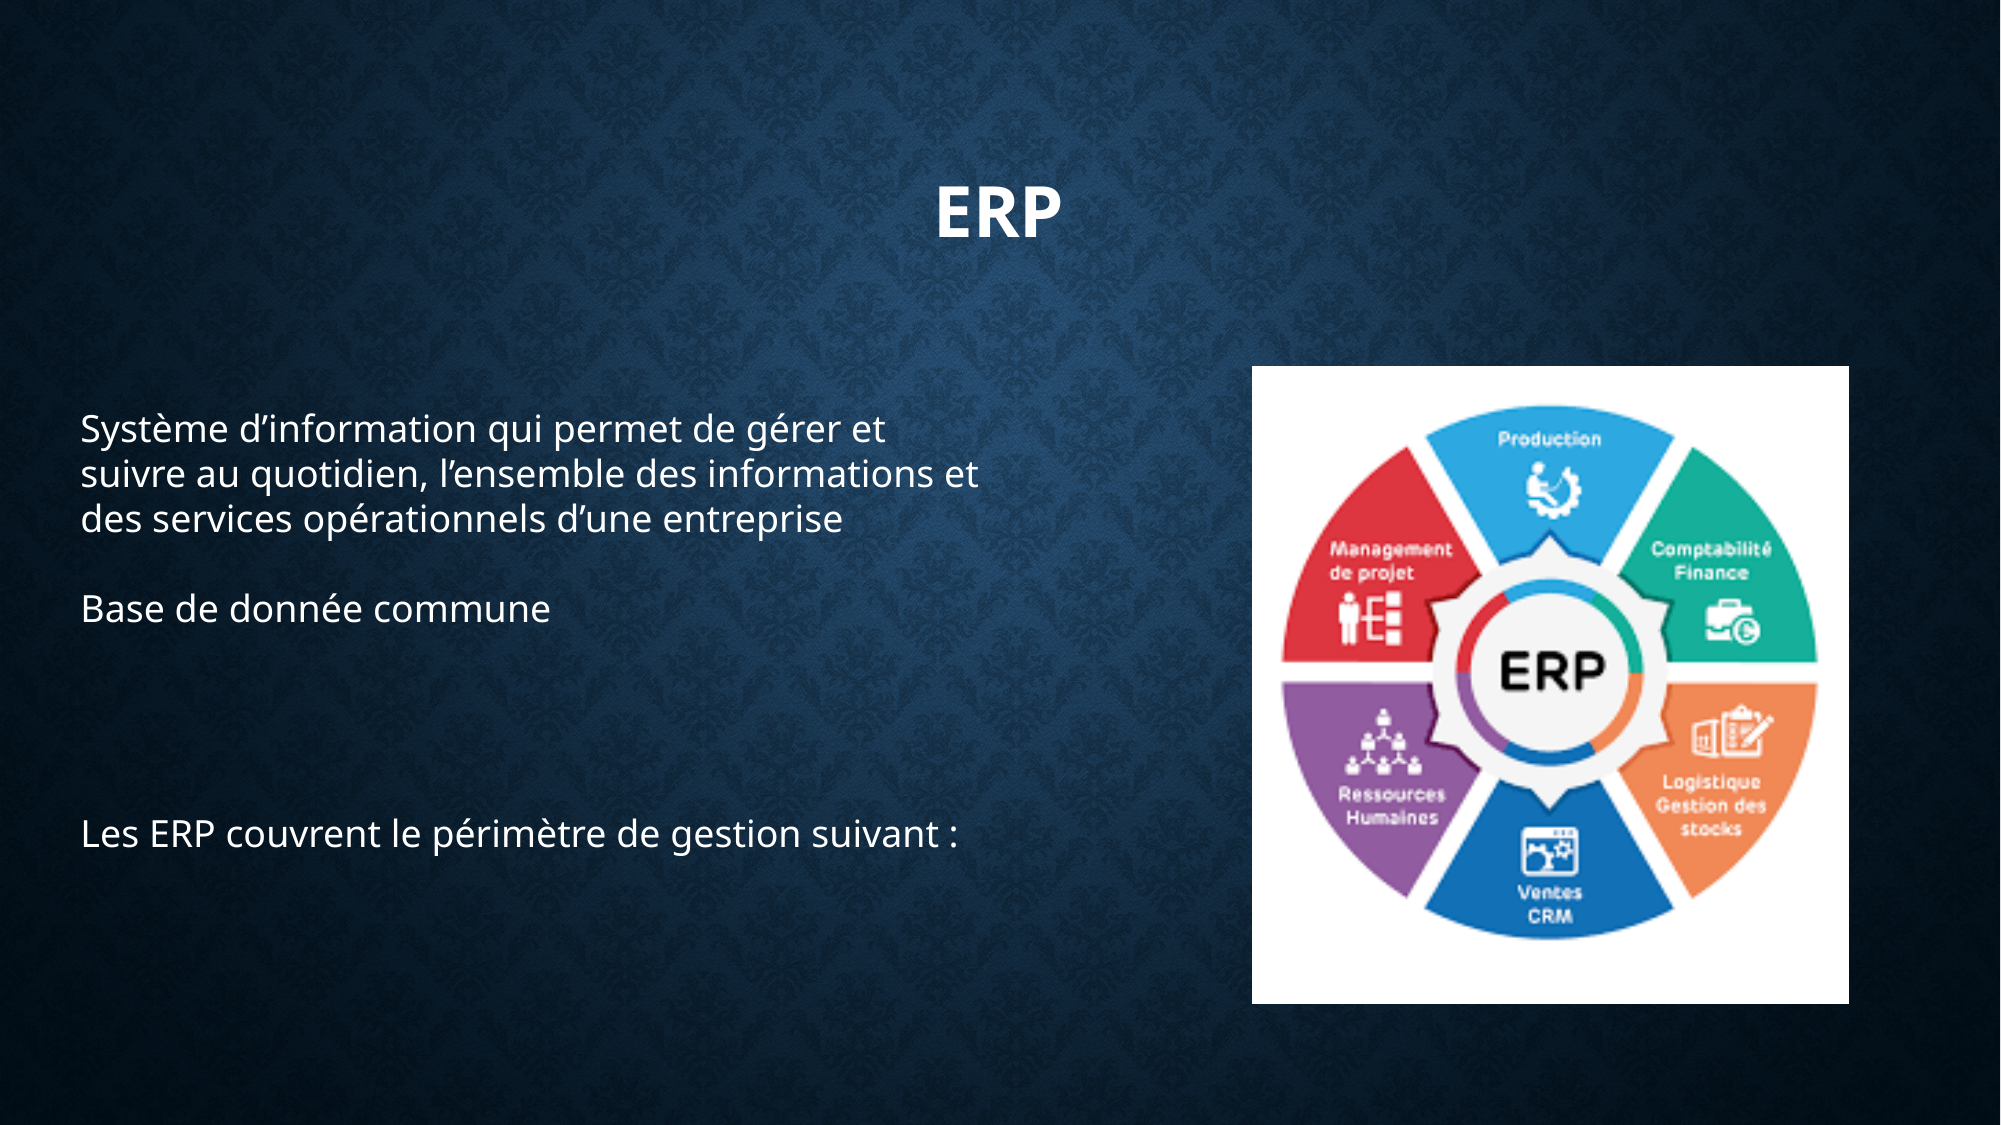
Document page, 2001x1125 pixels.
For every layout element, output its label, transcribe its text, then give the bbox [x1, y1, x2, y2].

picture [0, 0, 2001, 1125]
text_box Système d’information qui permet de gérer et suivre au quotidien, l’ensemble des informations et des services opérationnels d’une entreprise Base de donnée commune Les ERP couvrent le périmètre de gestion suivant : [65, 397, 1004, 908]
title ERP [149, 99, 1849, 318]
